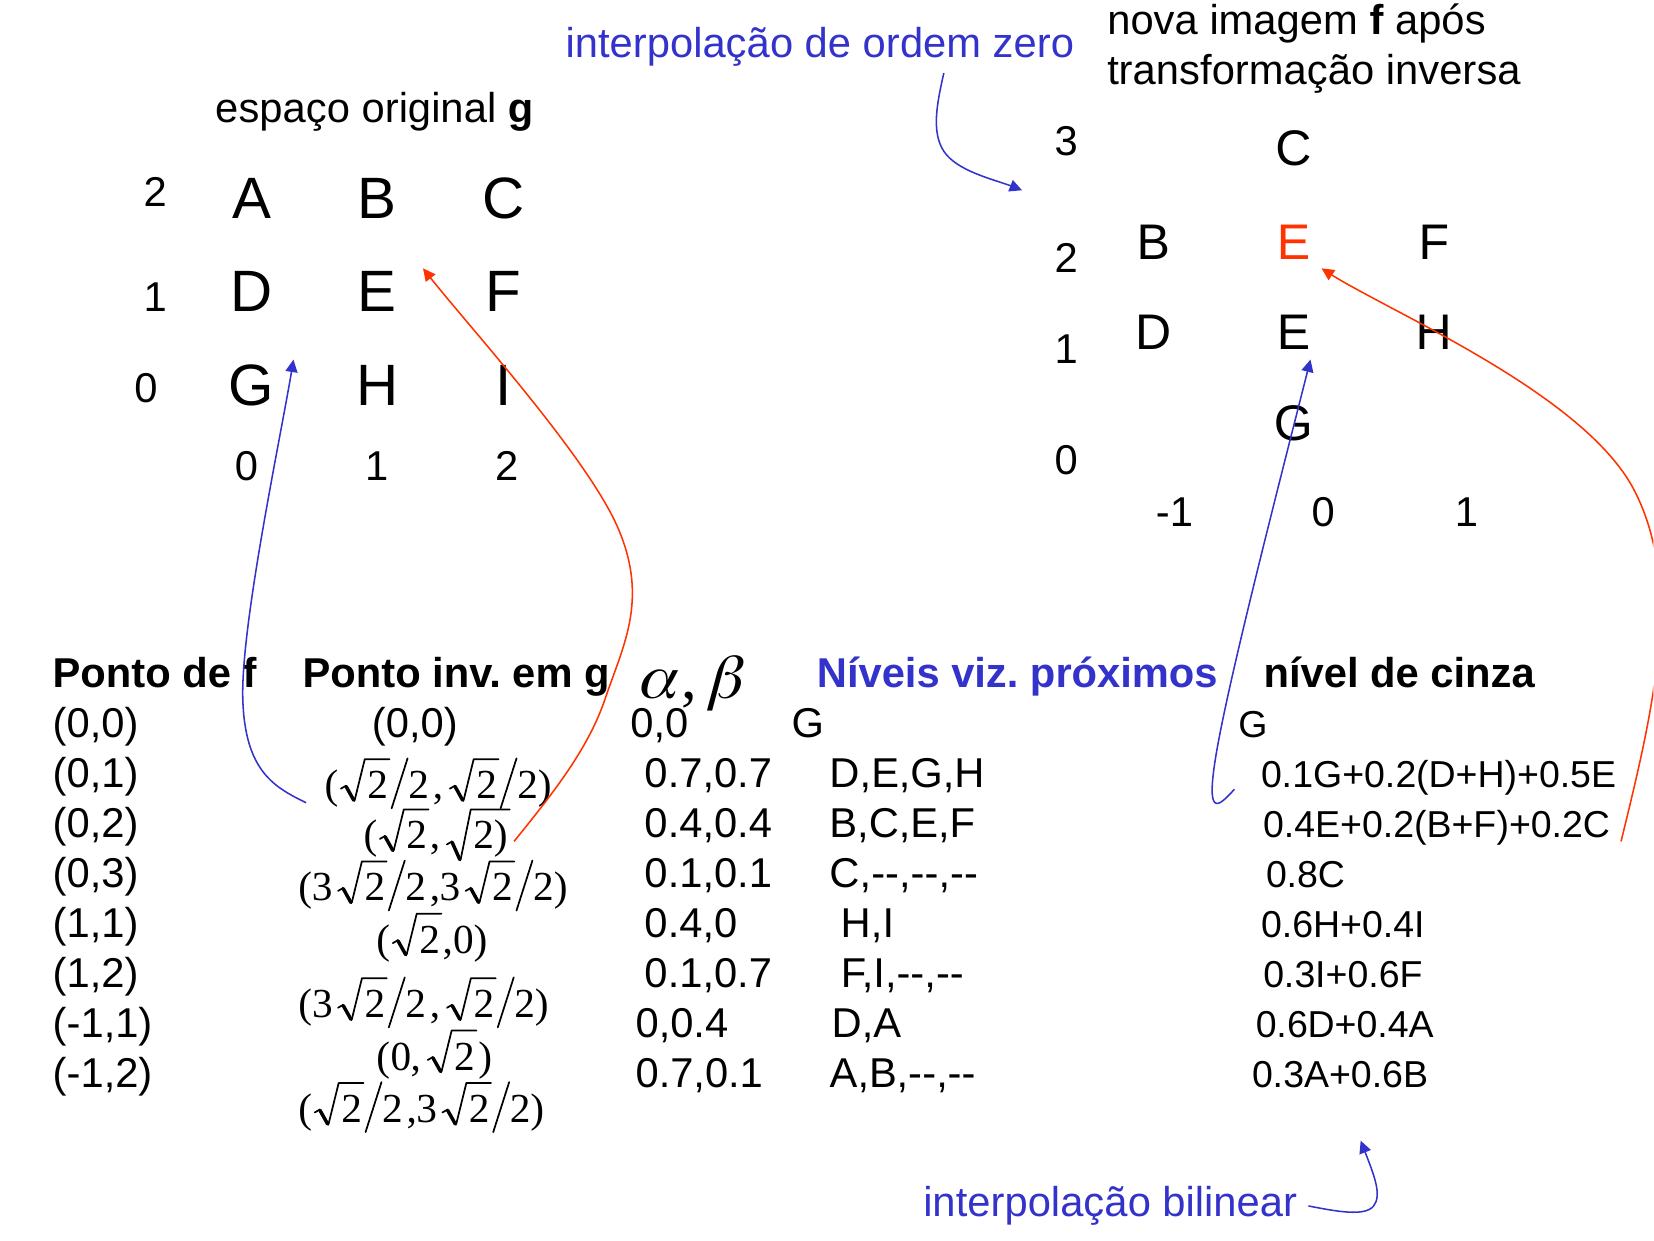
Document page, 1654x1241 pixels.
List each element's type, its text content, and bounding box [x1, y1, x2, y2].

table_header B [314, 158, 440, 251]
table_cell G [1292, 427, 1304, 437]
table_cell F [1363, 206, 1504, 297]
text_box nova imagem f após transformação inversa [1077, 0, 1536, 101]
text_box espaço original g [185, 73, 549, 139]
table_cell G [1280, 409, 1296, 436]
table_cell E [314, 251, 440, 345]
table_cell F [440, 251, 566, 345]
chart [537, 784, 561, 816]
text_box 0 [1024, 424, 1093, 491]
table_cell I [440, 345, 560, 439]
text_box 0 [104, 353, 173, 419]
text_box 1 [1425, 476, 1494, 543]
table_header [1363, 112, 1504, 206]
table_header A [189, 158, 314, 251]
text_box 0 [270, 477, 274, 497]
table_cell I [489, 345, 566, 439]
table_cell H [1375, 297, 1504, 369]
text_box interpolação de ordem zero [550, 7, 1090, 74]
table_cell D [1083, 297, 1223, 387]
text_box 1 [1024, 313, 1093, 380]
table_cell E [1223, 297, 1363, 387]
table_cell F [440, 292, 484, 345]
text_box 0 [205, 430, 274, 497]
text_box -1 [1126, 477, 1209, 543]
table_cell [1083, 387, 1223, 482]
text_box 2 [1024, 222, 1093, 289]
table_cell H [314, 345, 440, 439]
text_box 1 [114, 261, 183, 328]
text_box 0 [1281, 476, 1350, 543]
table_cell H [1363, 297, 1504, 387]
table_cell G [189, 345, 314, 439]
table_header C [1223, 112, 1363, 206]
table_header C [440, 158, 566, 251]
table_cell G [1283, 387, 1363, 482]
text_box 3 [1024, 105, 1093, 172]
text_box 2 [114, 157, 183, 224]
text_box interpolação bilinear [908, 1166, 1313, 1233]
table_cell G [1223, 387, 1302, 482]
chart [292, 750, 576, 1140]
table_cell [1363, 387, 1504, 482]
text_box 2 [465, 430, 534, 497]
table_cell D [189, 251, 314, 345]
chart [631, 640, 762, 725]
text_box Ponto de f Ponto inv. em g Níveis viz. próximos nível de cinza (0,0) (0,0) 0,0 G G (0,1) 0.7,0.7 D,E,G,H 0.1G+0.2(D+H)+0.5E (0,2) 0.4,0.4 B,C,E,F 0.4E+0.2(B+F)+0.2C (0,3) 0.1,0.1 C,--,--,-- 0.8C (1,1) 0.4,0 H,I 0.6H+0.4I (1,2) 0.1,0.7 F,I,--,-- 0.3I+0.6F (-1,1) 0,0.4 D,A 0.6D+0.4A (-1,2) 0.7,0.1 A,B,--,-- 0.3A+0.6B [23, 638, 1632, 1154]
table_header [1083, 112, 1223, 206]
table_cell E [1223, 206, 1363, 297]
text_box 1 [335, 431, 404, 497]
table_cell B [1083, 206, 1223, 297]
